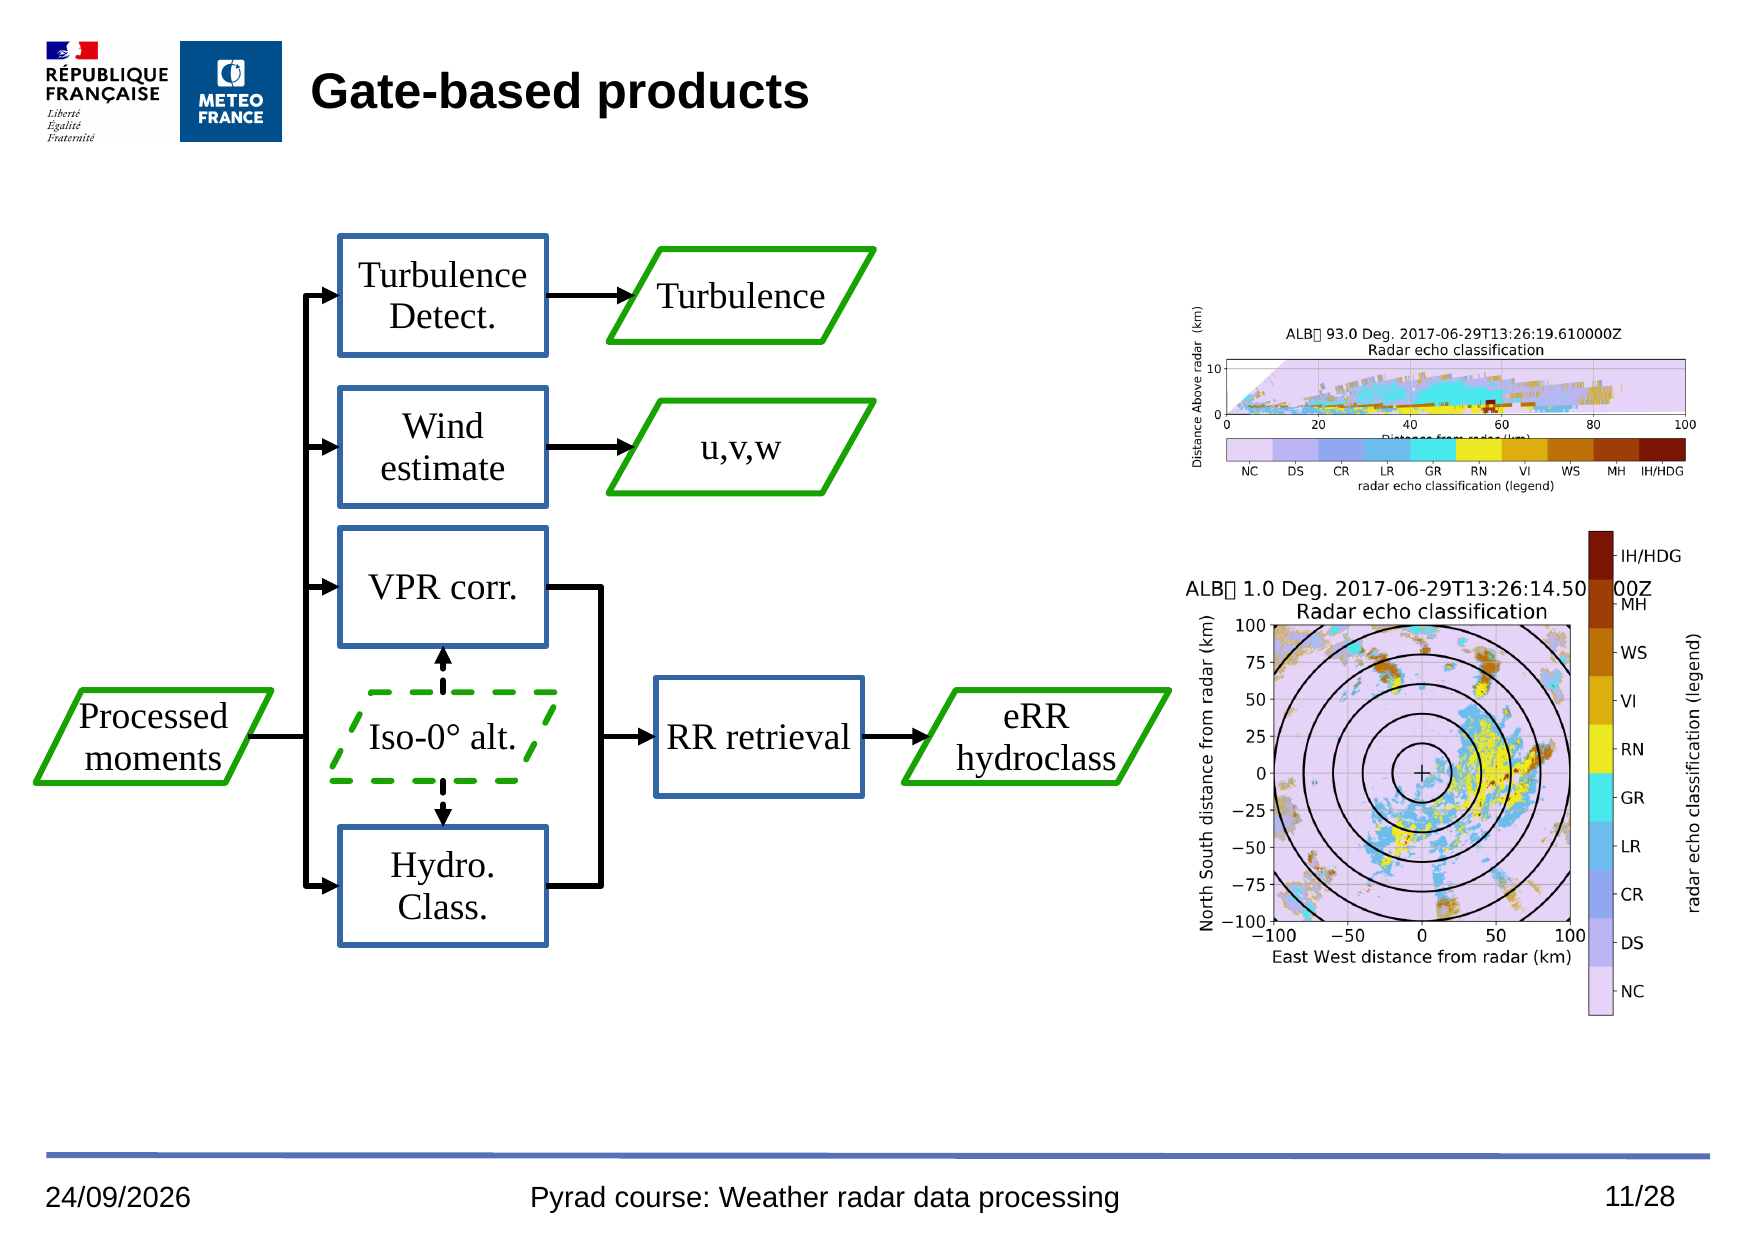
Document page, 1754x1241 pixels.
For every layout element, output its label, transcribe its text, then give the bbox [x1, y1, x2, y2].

picture [46, 41, 172, 142]
text_box Wind estimate [339, 387, 547, 507]
text_box VPR corr. [339, 527, 547, 646]
text_box Processed moments [35, 690, 272, 783]
text_box RR retrieval [655, 677, 863, 796]
picture [180, 41, 282, 142]
text_box Turbulence [608, 249, 875, 342]
picture [1179, 290, 1709, 502]
text_box eRR hydroclass [903, 690, 1170, 783]
text_box Iso-0° alt. [324, 692, 562, 781]
text_box u,v,w [608, 400, 875, 494]
title Gate-based products [310, 40, 1697, 142]
picture [1181, 508, 1711, 1038]
text_box Turbulence Detect. [339, 236, 547, 355]
text_box Hydro. Class. [339, 826, 547, 946]
